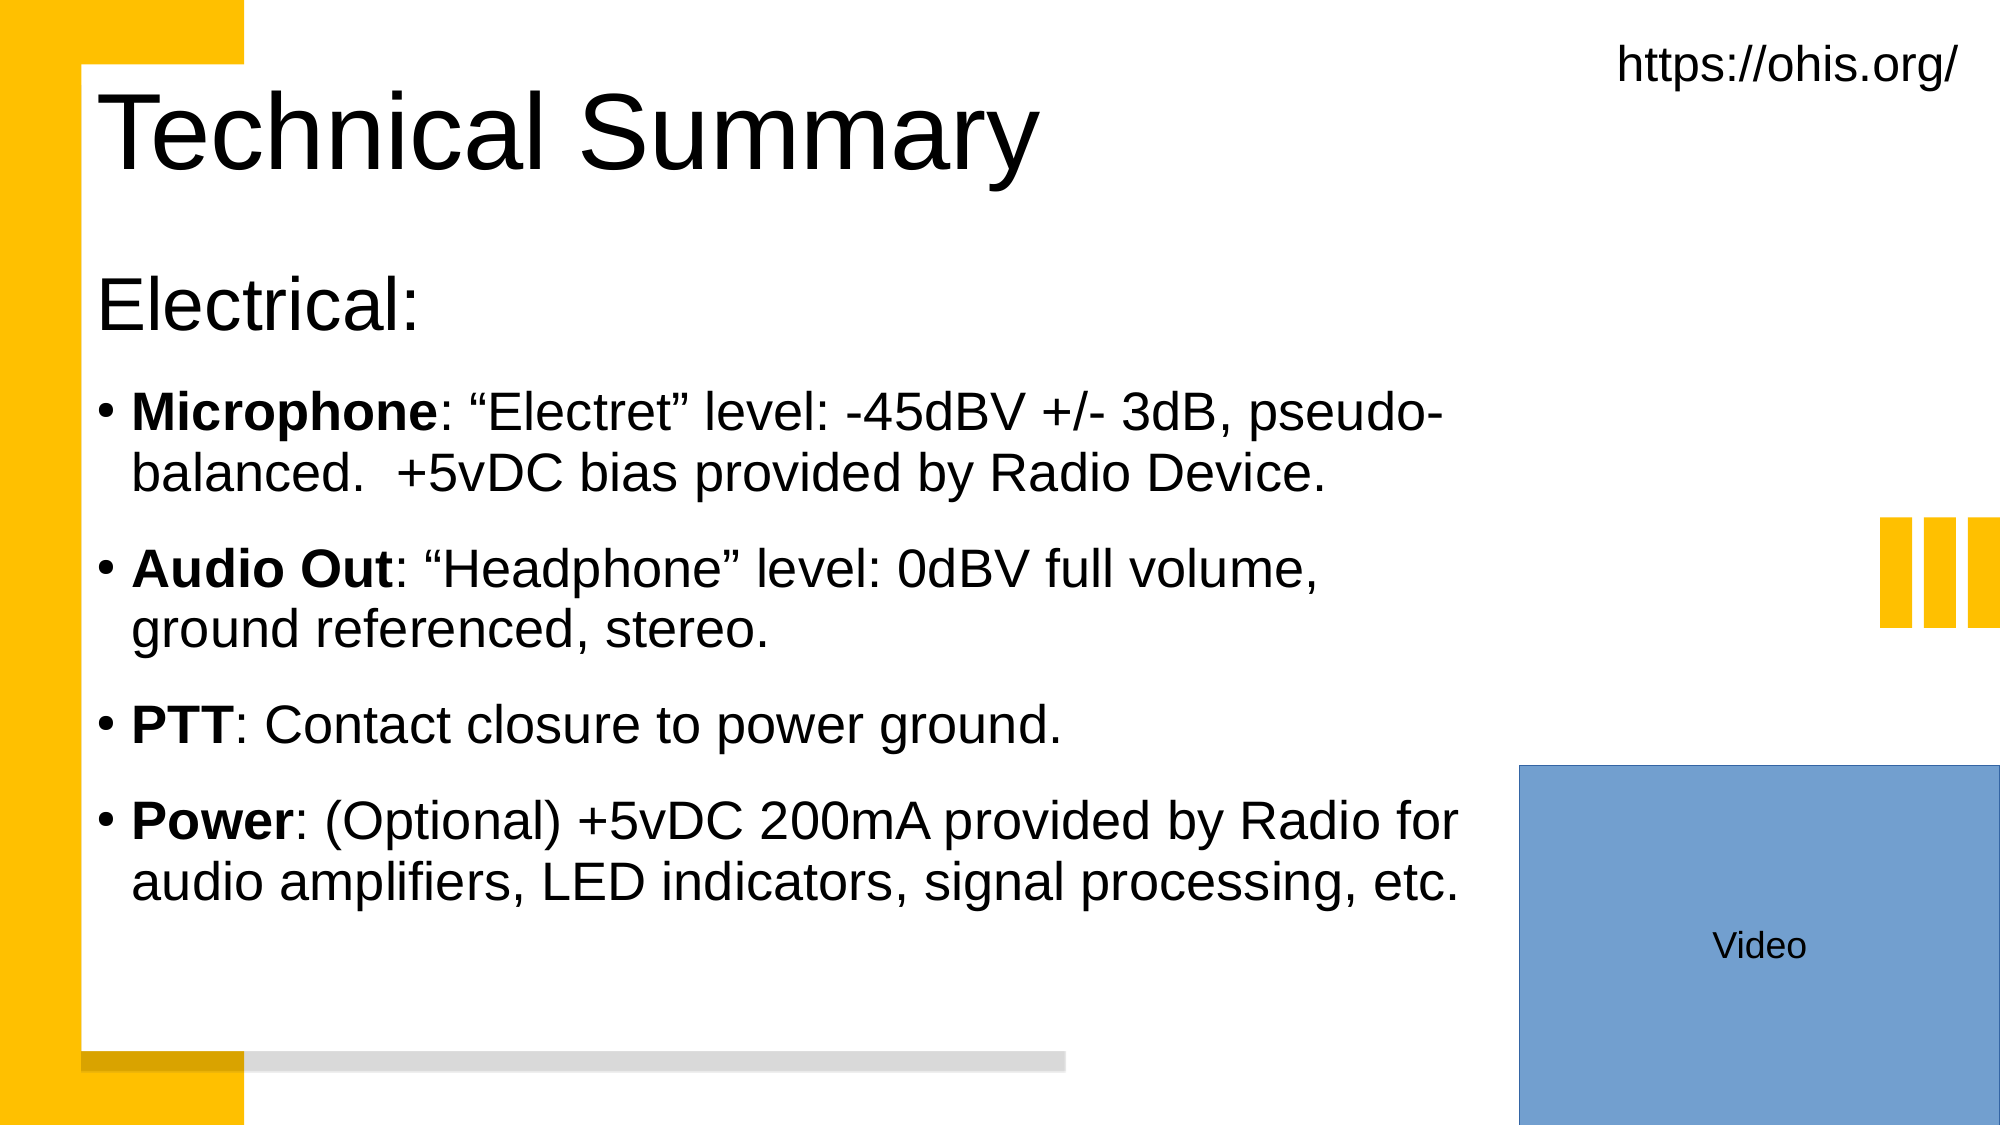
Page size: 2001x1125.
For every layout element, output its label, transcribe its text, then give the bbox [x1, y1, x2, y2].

text_box Technical Summary [81, 64, 1921, 201]
text_box https://ohis.org/ [1590, 29, 1974, 105]
text_box Video [1519, 765, 2000, 1125]
text_box Electrical: Microphone: “Electret” level: -45dBV +/- 3dB, pseudo-balanced. +5vDC bias provided by Radio Device. Audio Out: “Headphone” level: 0dBV full volume, ground referenced, stereo. PTT: Contact closure to power ground. Power: (Optional) +5vDC 200mA provided by Radio for audio amplifiers, LED indicators, signal processing, etc. [81, 254, 1516, 1036]
text_box [0, 0, 2000, 1125]
